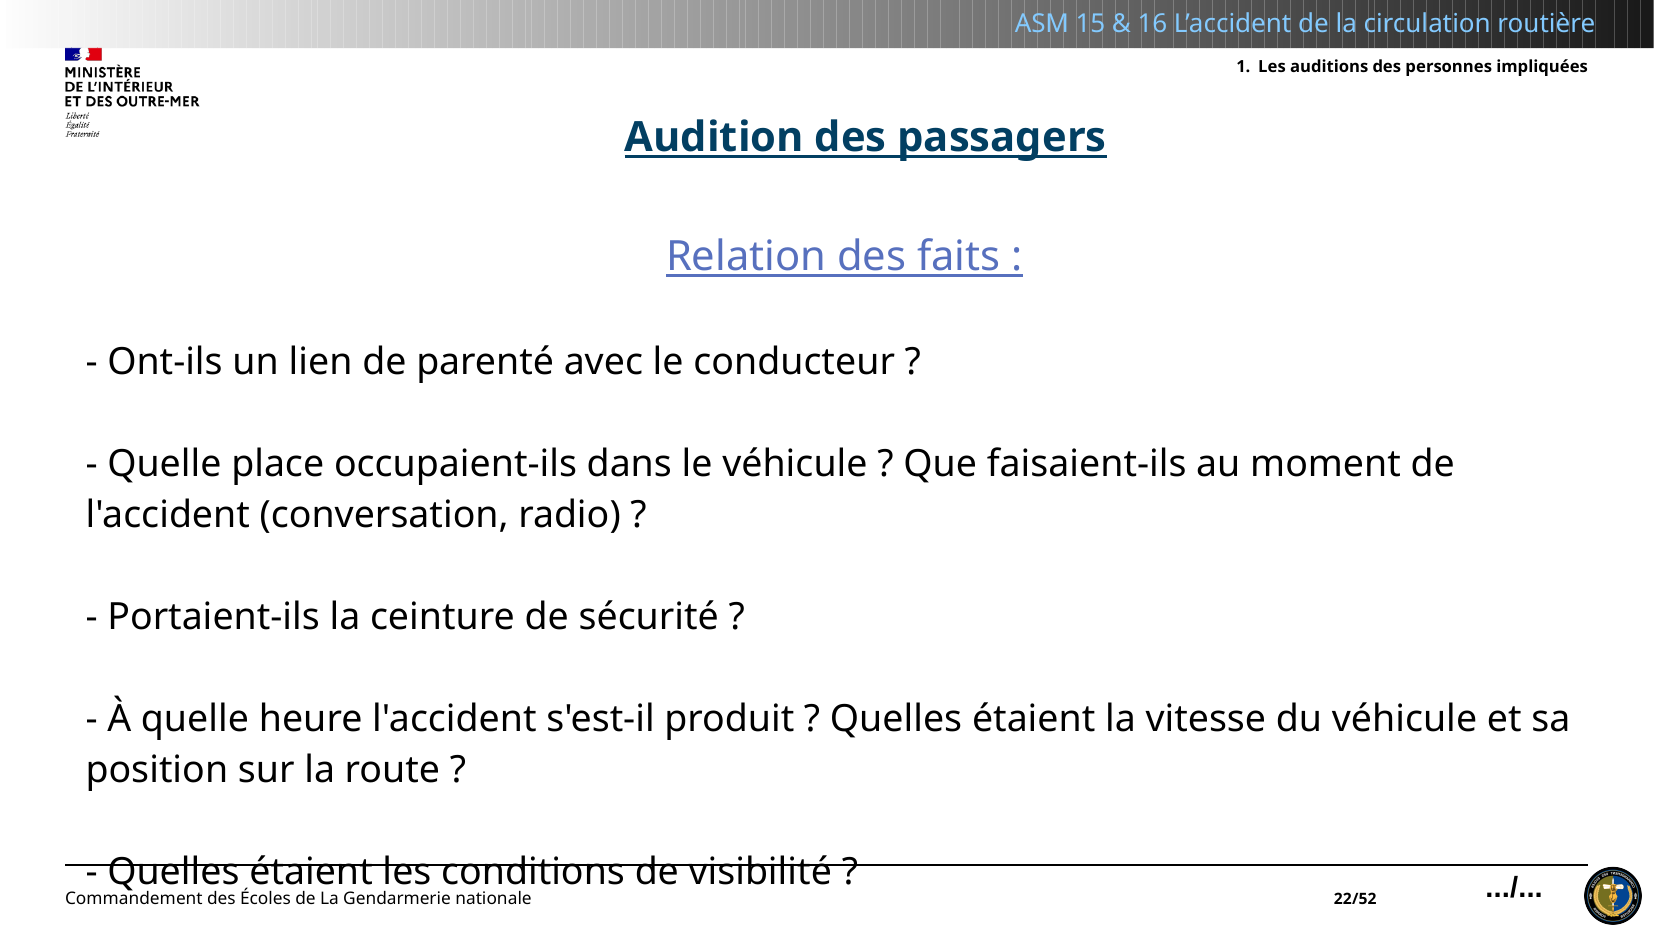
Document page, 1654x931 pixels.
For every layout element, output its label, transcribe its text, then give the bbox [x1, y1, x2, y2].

picture [65, 49, 213, 138]
list LES AUDITIONS DES PERSONNES IMPLIQUÉES [598, 56, 1589, 122]
text_box .../... [1470, 863, 1569, 912]
text_box Relation des faits : - Ont-ils un lien de parenté avec le conducteur ? - Quelle place occupaient-ils dans le véhicule ? Que faisaient-ils au moment de l'accident (conversation, radio) ? - Portaient-ils la ceinture de sécurité ? - À quelle heure l'accident s'est-il produit ? Quelles étaient la vitesse du véhicule et sa position sur la route ? - Quelles étaient les conditions de visibilité ? [70, 218, 1619, 839]
picture [1584, 862, 1642, 925]
text_box Audition des passagers [609, 99, 1158, 166]
